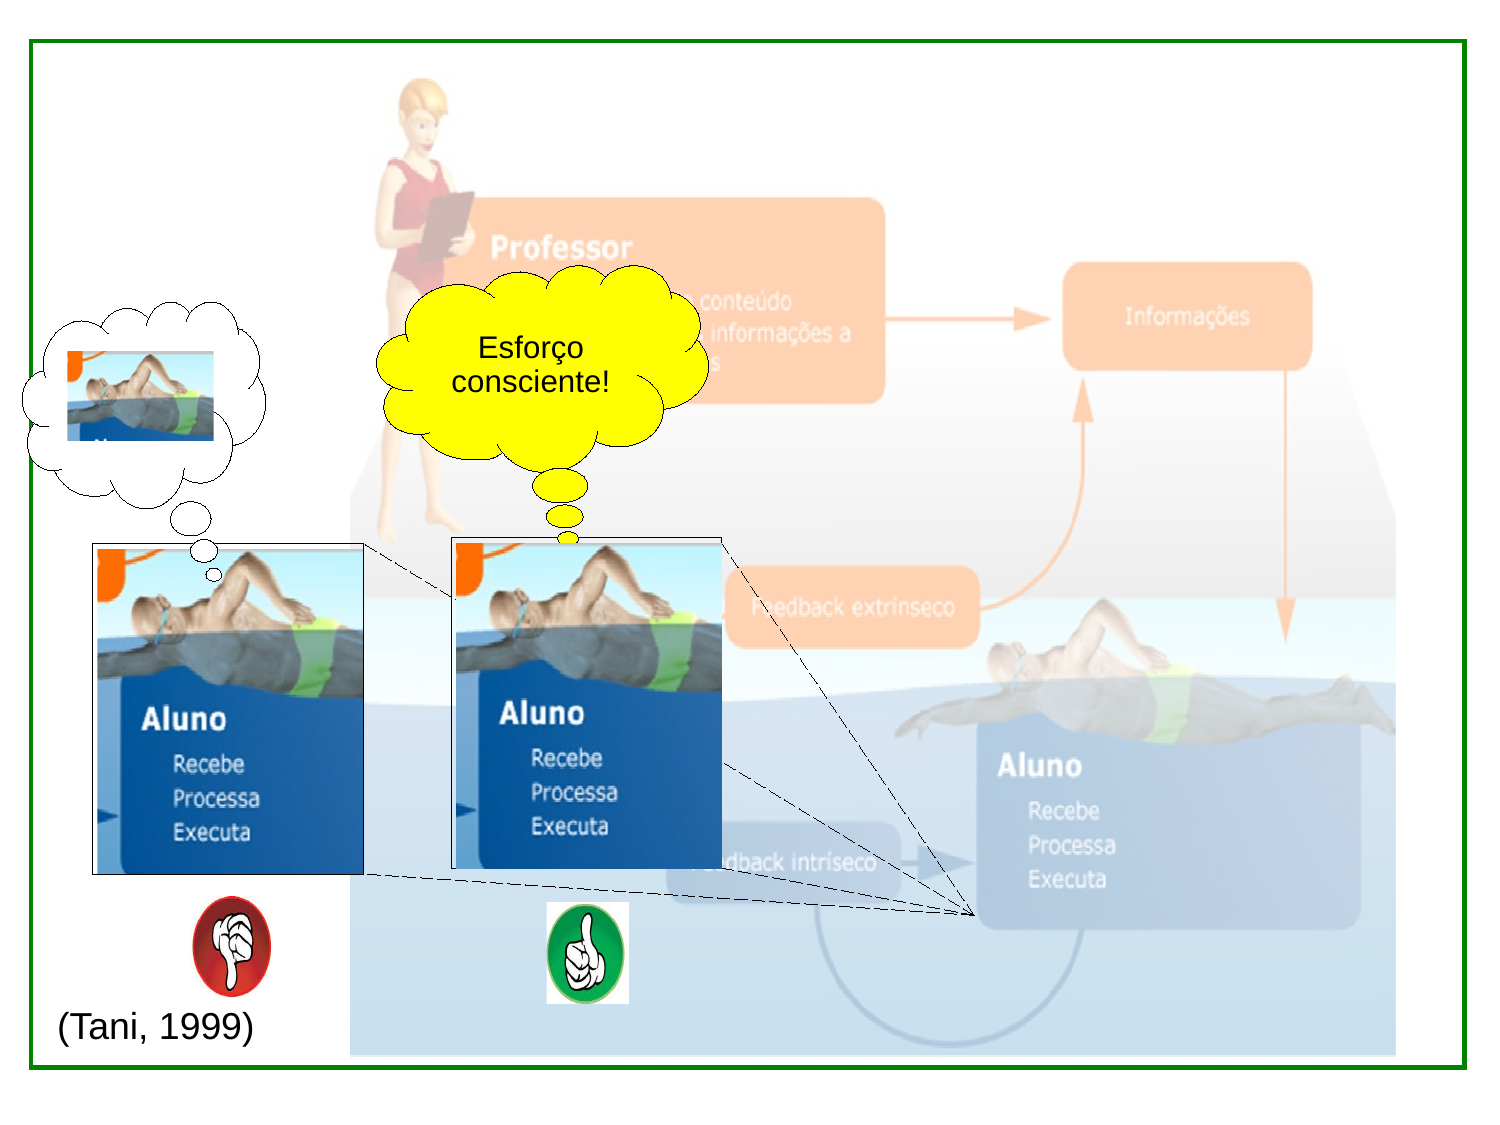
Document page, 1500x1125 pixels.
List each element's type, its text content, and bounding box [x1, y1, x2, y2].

picture [190, 896, 276, 999]
text_box [170, 501, 212, 536]
text_box (Tani, 1999) [42, 998, 270, 1055]
text_box Esforço consciente! [376, 265, 709, 503]
picture [350, 59, 1396, 1063]
picture [67, 351, 214, 441]
text_box Esforço consciente! [546, 504, 584, 528]
text_box [451, 537, 559, 869]
text_box [22, 302, 266, 509]
text_box [578, 537, 722, 543]
text_box [92, 539, 364, 875]
